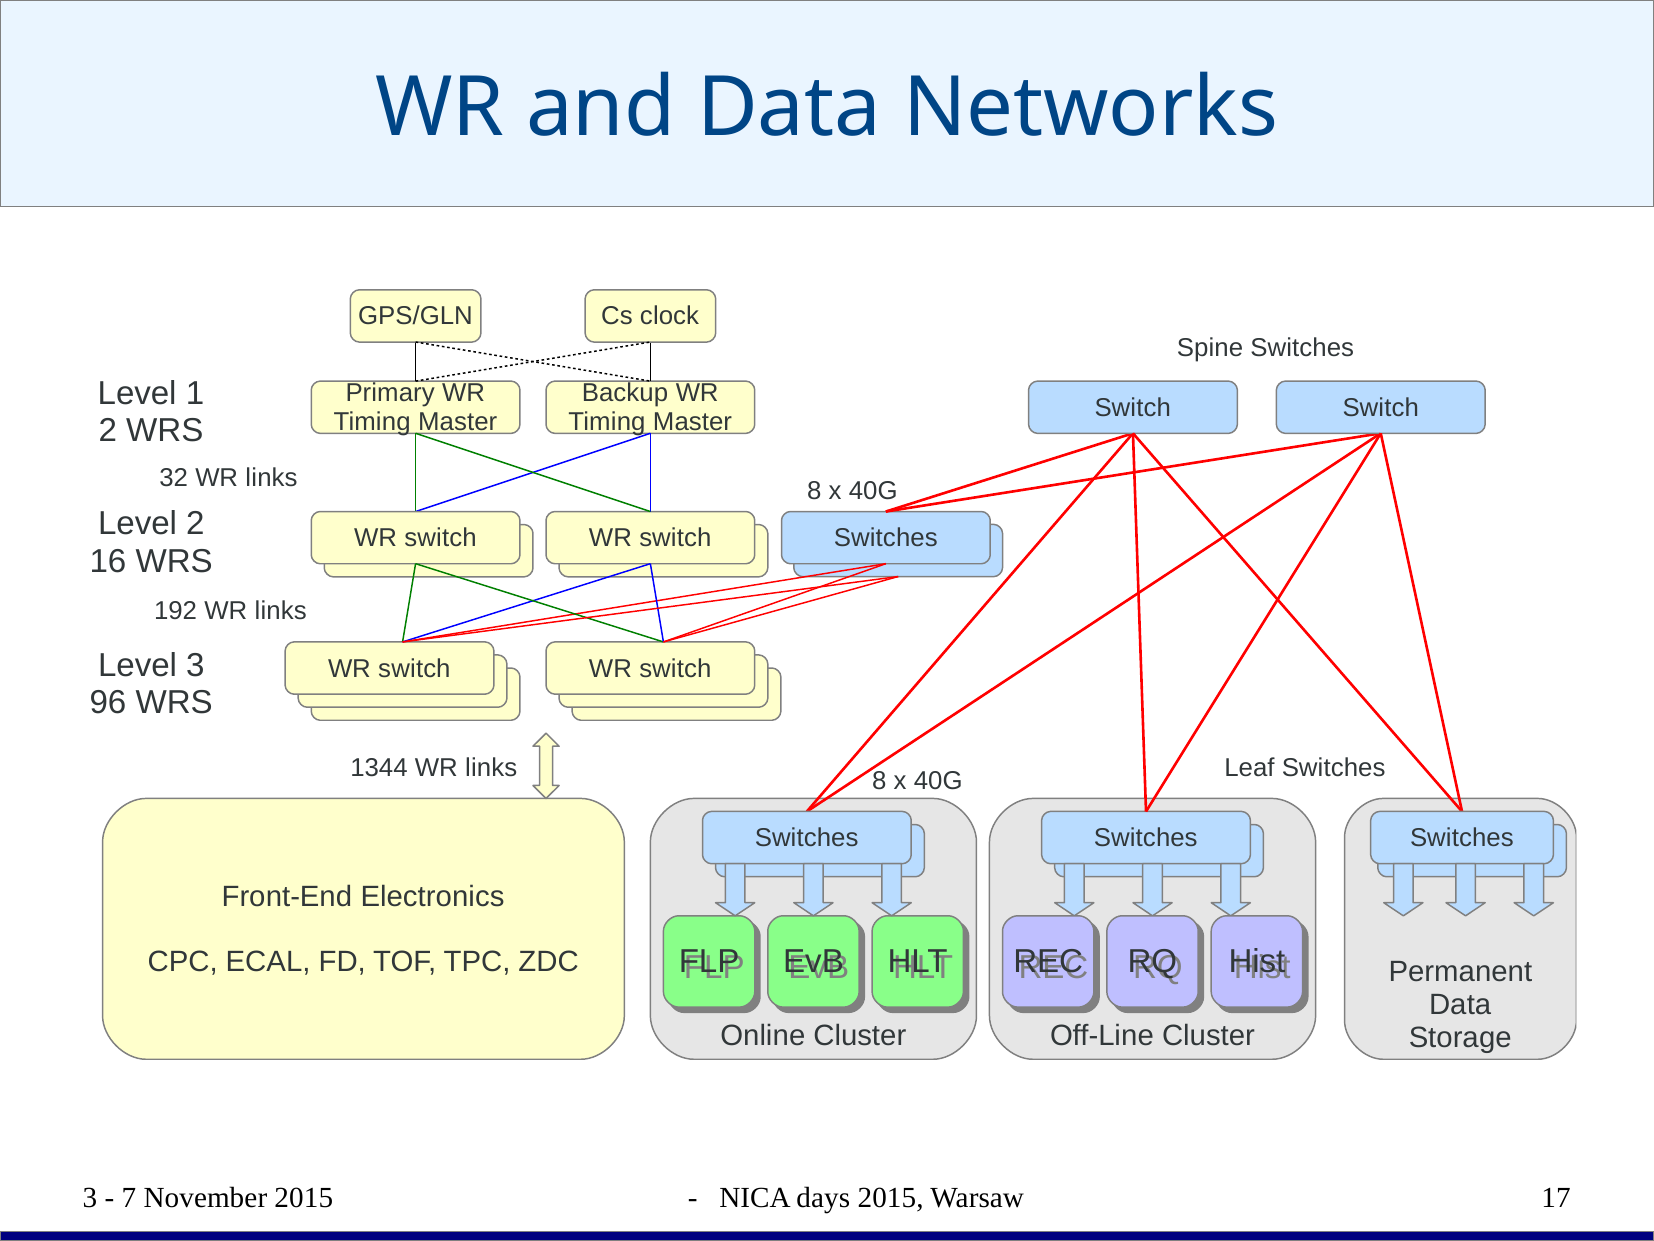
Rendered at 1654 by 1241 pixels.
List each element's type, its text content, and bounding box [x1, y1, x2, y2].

picture [76, 289, 1577, 1060]
title WR and Data Networks [82, 29, 1571, 178]
